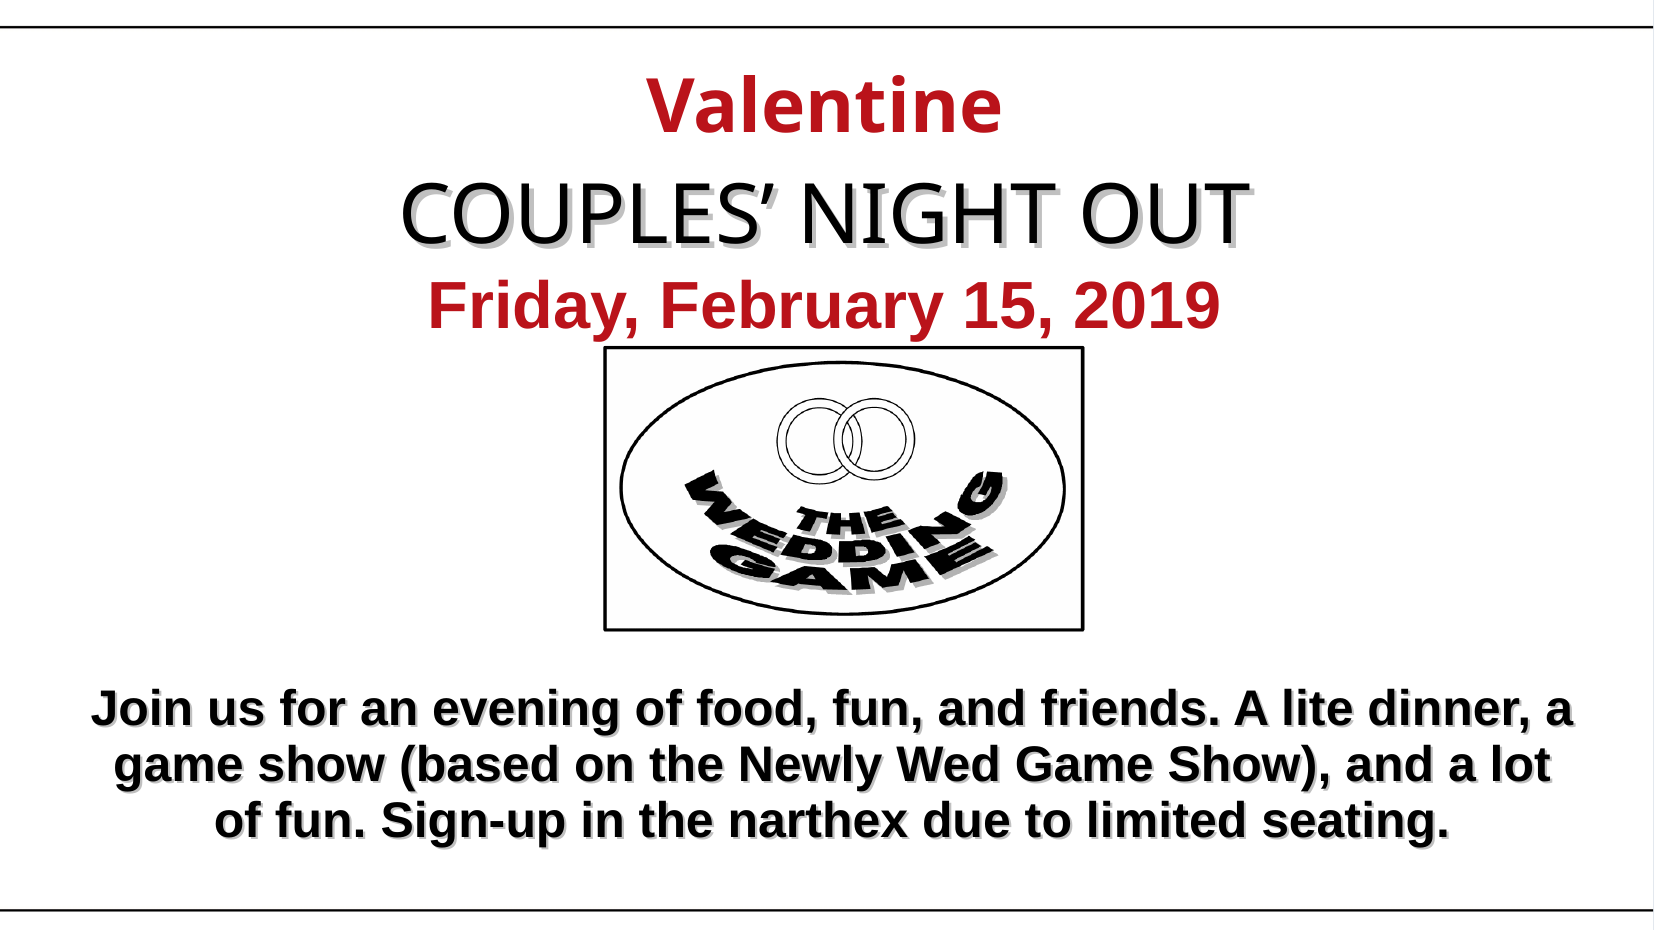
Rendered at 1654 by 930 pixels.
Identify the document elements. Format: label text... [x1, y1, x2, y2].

text_box Valentine COUPLES’ NIGHT OUT Friday, February 15, 2019 [90, 44, 1561, 324]
picture [0, 0, 1654, 930]
text_box Join us for an evening of food, fun, and friends. A lite dinner, a game show (based on the Newly Wed Game Show), and a lot of fun. Sign-up in the narthex due to limited seating. [75, 672, 1591, 886]
